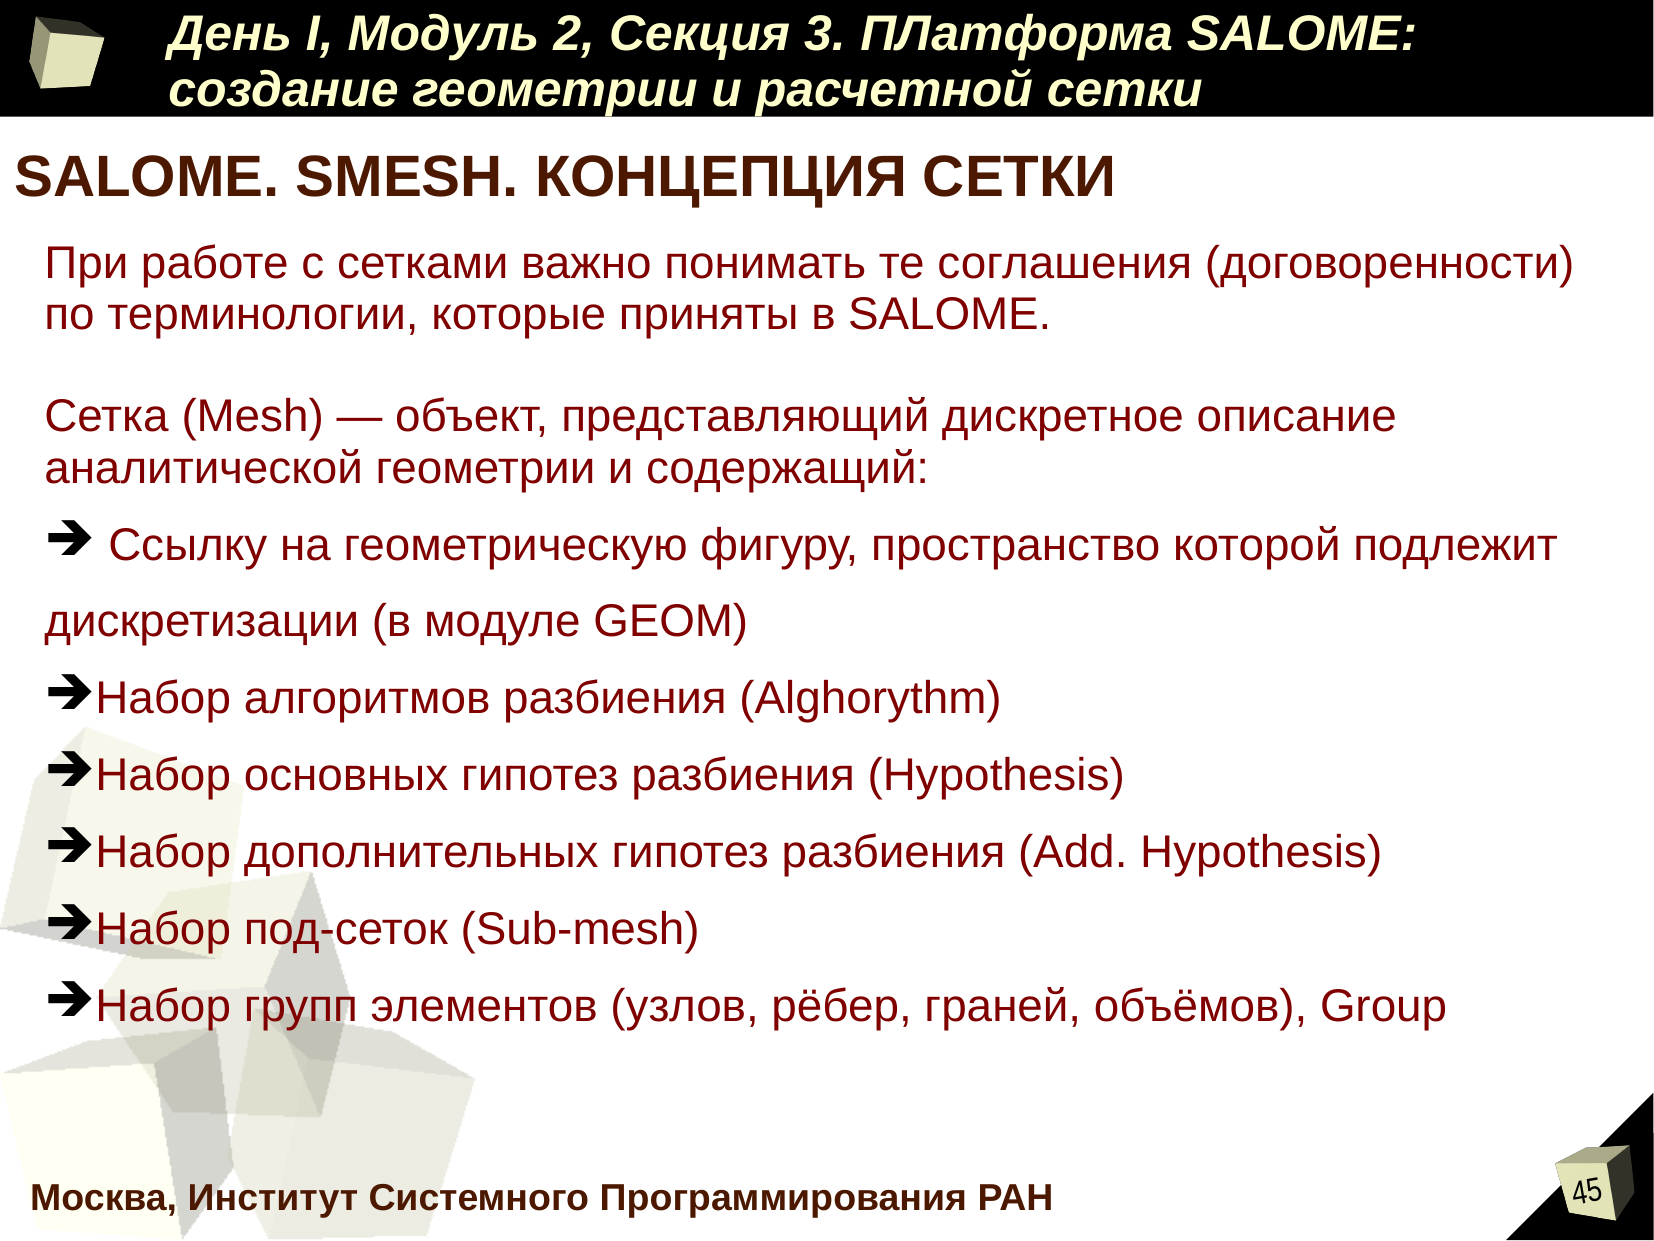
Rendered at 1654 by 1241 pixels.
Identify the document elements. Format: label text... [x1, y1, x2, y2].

picture [0, 726, 477, 1241]
text_box SALOME. SMESH. КОНЦЕПЦИЯ СЕТКИ [0, 136, 1654, 216]
text_box При работе с сетками важно понимать те соглашения (договоренности) по терминологии, которые приняты в SALOME. Сетка (Mesh) — объект, представляющий дискретное описание аналитической геометрии и содержащий: Ссылку на геометрическую фигуру, пространство которой подлежит дискретизации (в модуле GEOM) Набор алгоритмов разбиения (Alghorythm) Набор основных гипотез разбиения (Hypothesis) Набор дополнительных гипотез разбиения (Add. Hypothesis) Набор под-сеток (Sub-mesh) Набор групп элементов (узлов, рёбер, граней, объёмов), Group [29, 229, 1625, 1039]
picture [464, 1193, 472, 1198]
